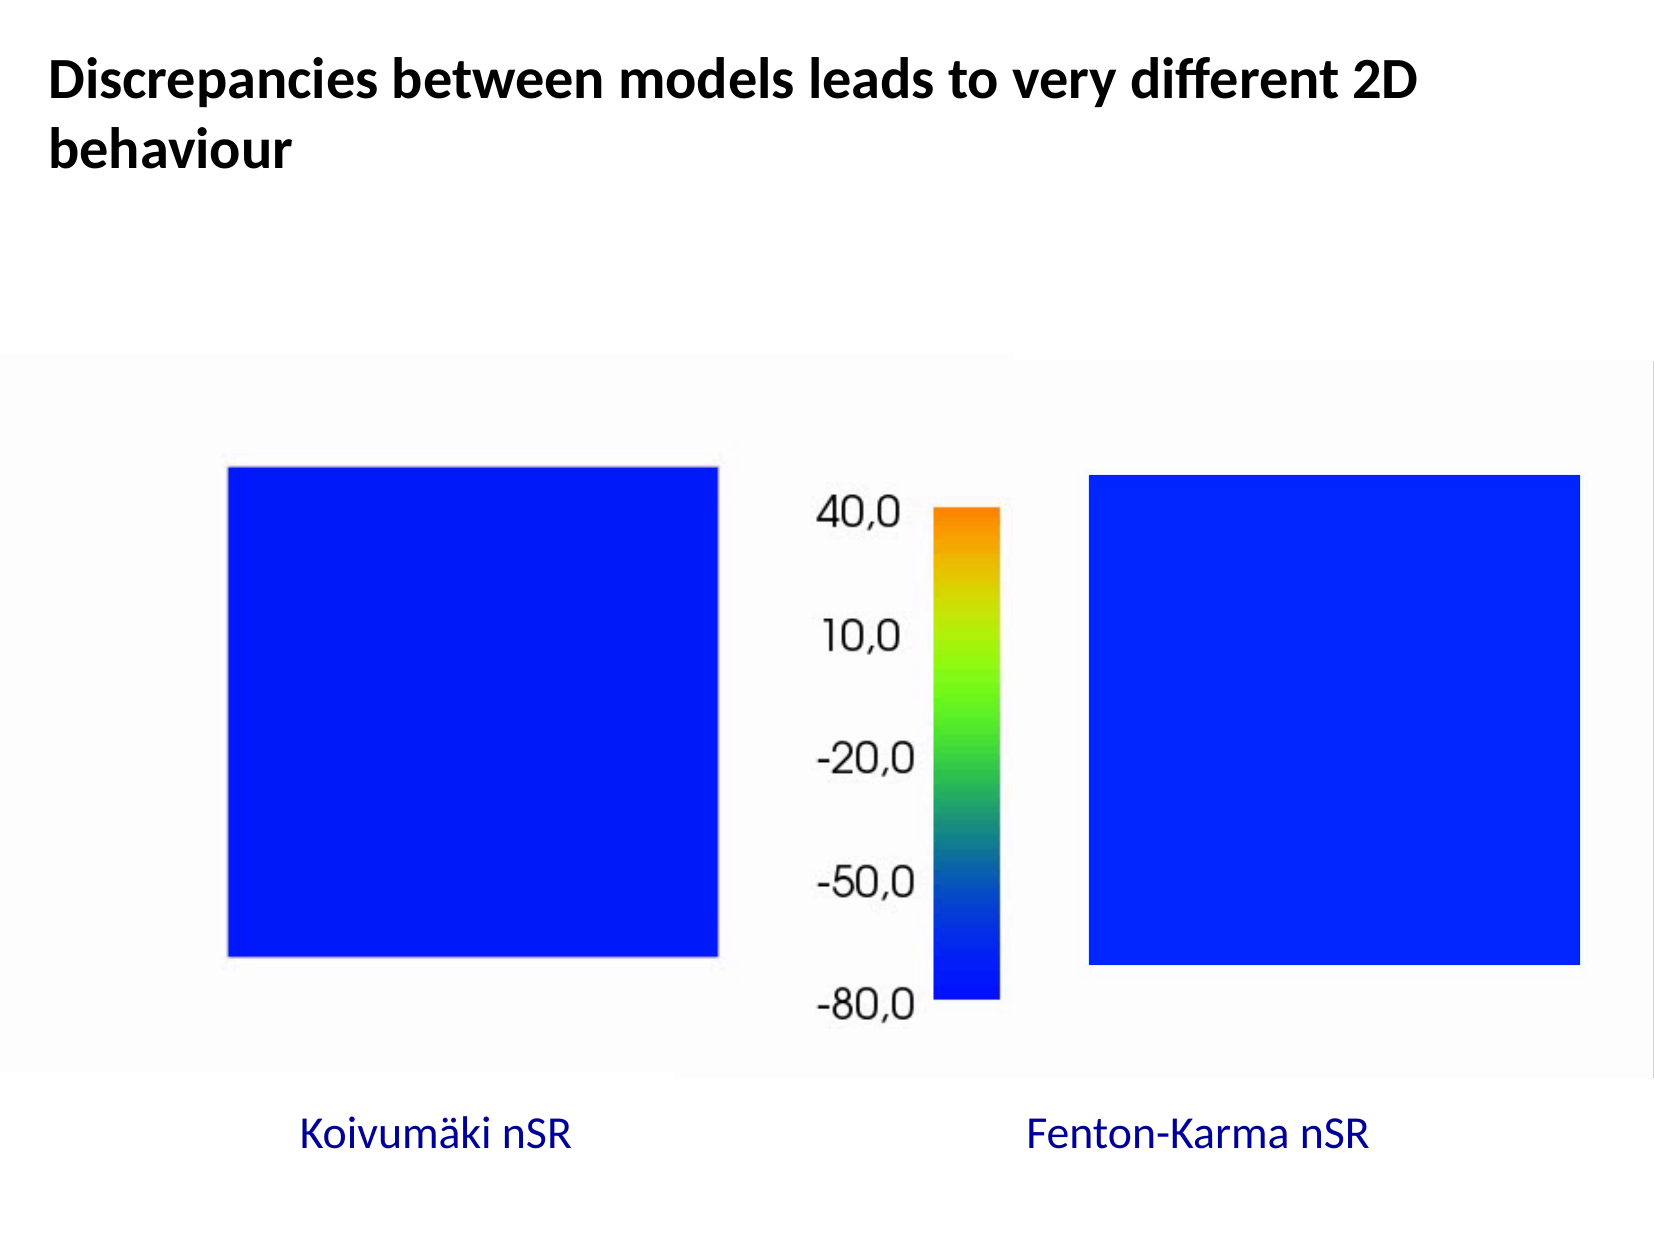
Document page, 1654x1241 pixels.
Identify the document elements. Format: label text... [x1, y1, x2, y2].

text_box Fenton-Karma nSR [1011, 1095, 1654, 1241]
text_box [0, 352, 1654, 1080]
text_box Discrepancies between models leads to very different 2D behaviour [33, 33, 1654, 205]
text_box Koivumäki nSR [285, 1094, 927, 1241]
